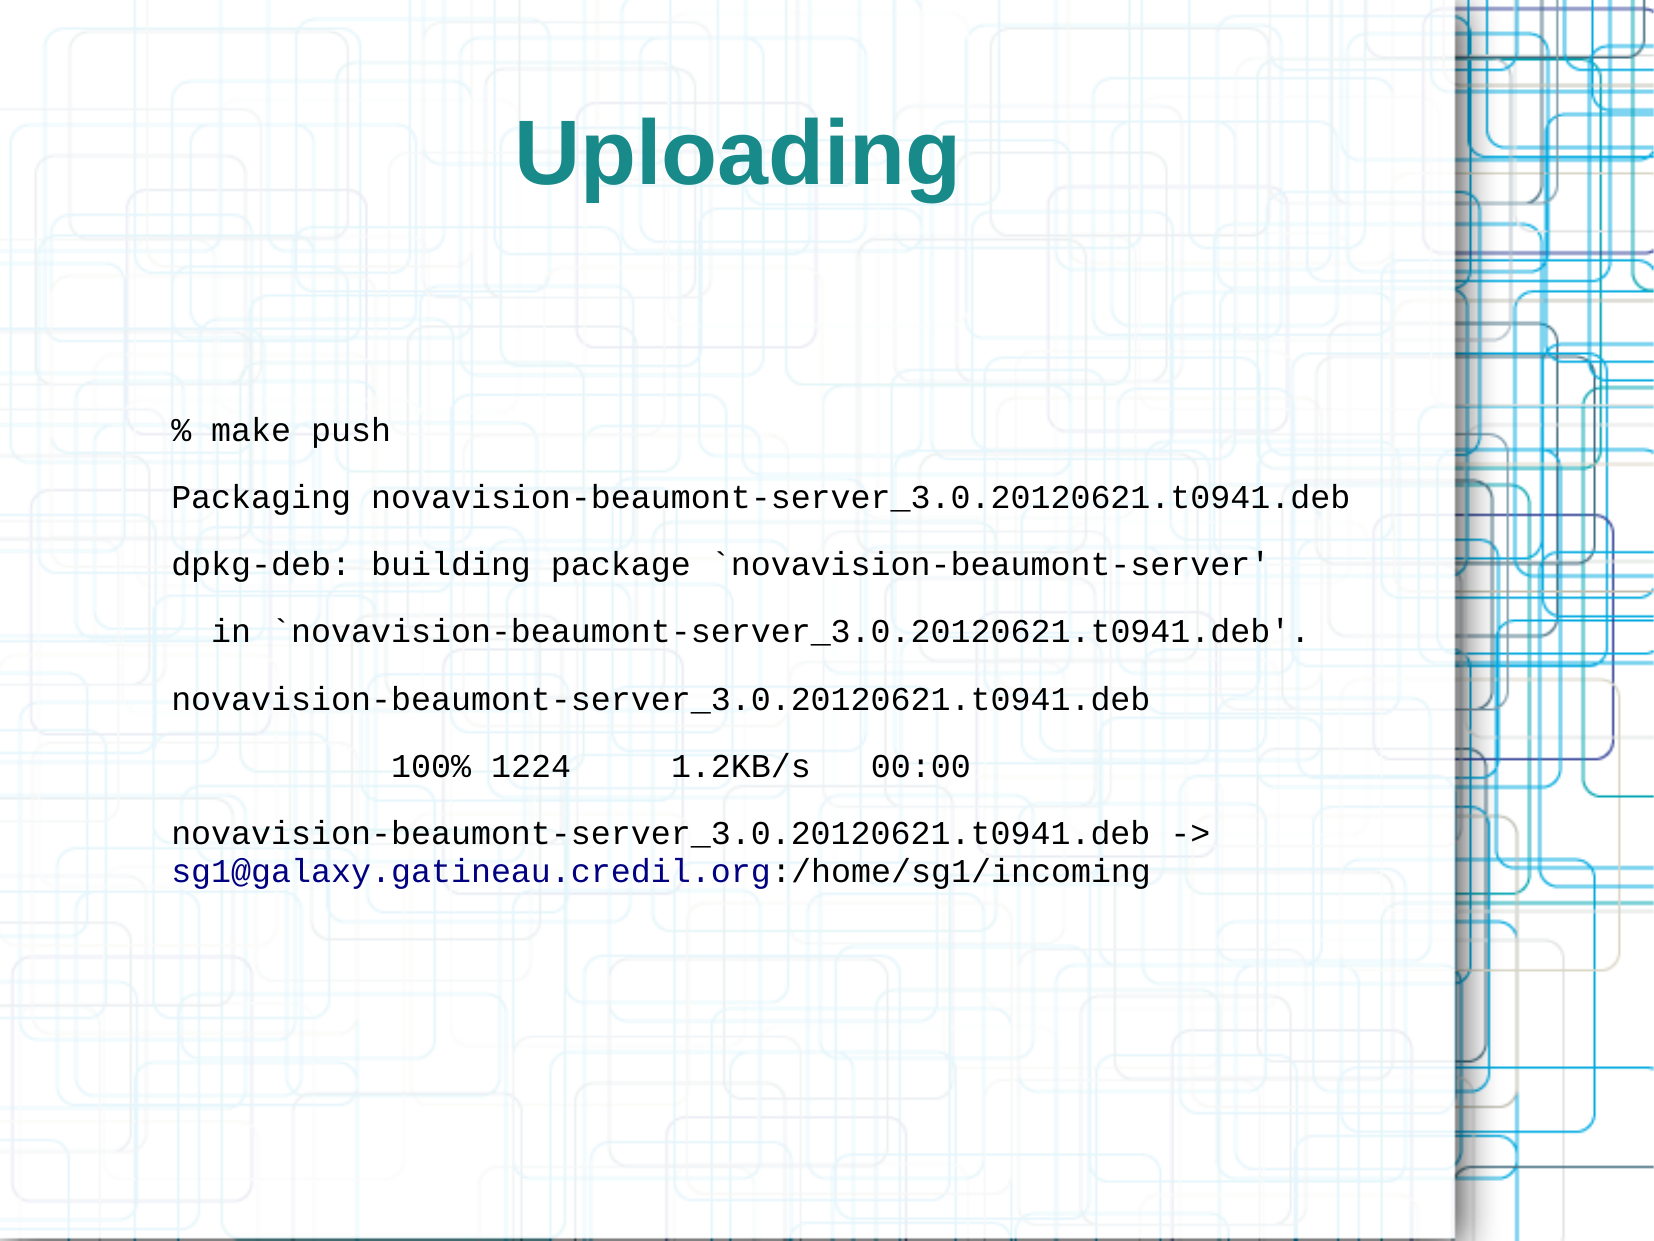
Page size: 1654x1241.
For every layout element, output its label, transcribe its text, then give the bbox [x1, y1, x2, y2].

picture [0, 0, 1654, 1241]
list % make push Packaging novavision-beaumont-server_3.0.20120621.t0941.deb dpkg-deb: building package `novavision-beaumont-server' in `novavision-beaumont-server_3.0.20120621.t0941.deb'. novavision-beaumont-server_3.0.20120621.t0941.deb 100% 1224 1.2KB/s 00:00 novavision-beaumont-server_3.0.20120621.t0941.deb -> sg1@galaxy.gatineau.credil.org:/home/sg1/incoming [171, 413, 1506, 1218]
title Uploading [59, 56, 1418, 250]
